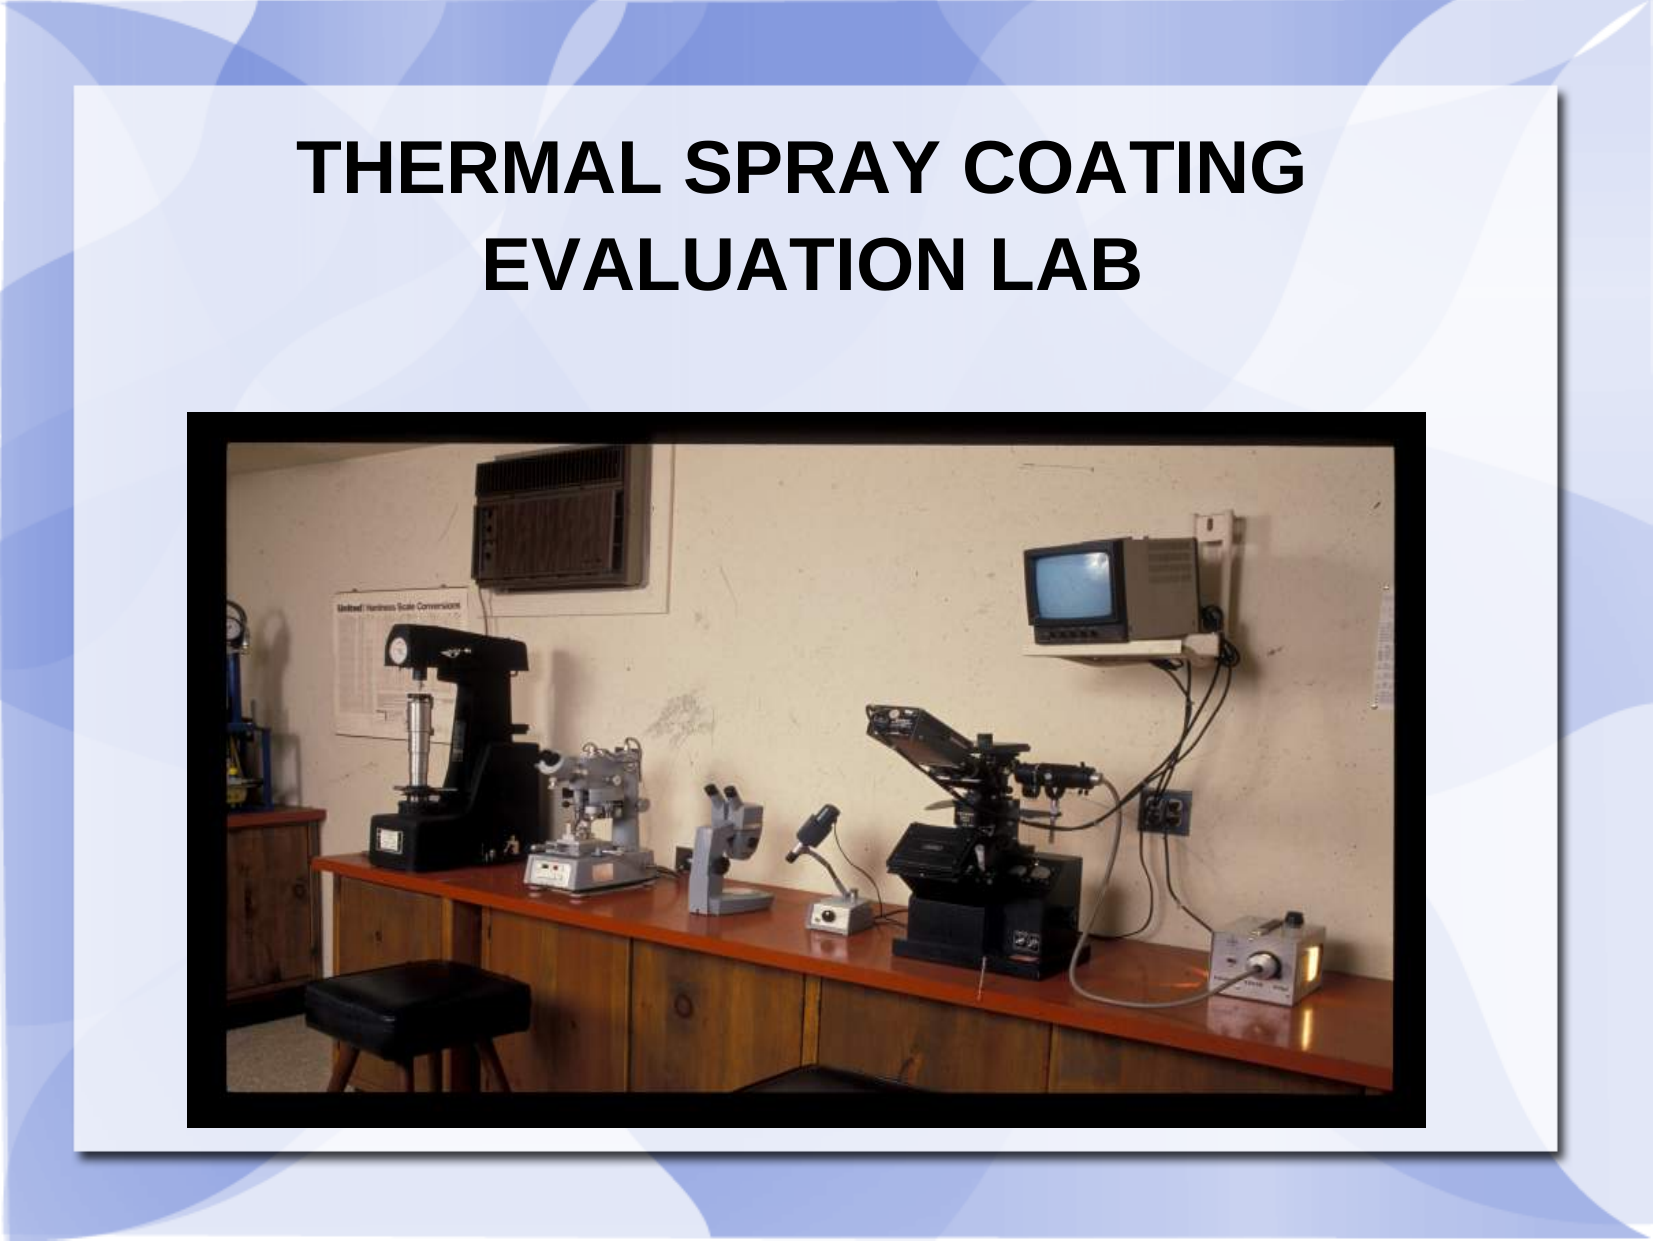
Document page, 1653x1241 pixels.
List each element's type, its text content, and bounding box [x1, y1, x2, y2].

title THERMAL SPRAY COATING EVALUATION LAB [195, 60, 1411, 354]
picture [0, 0, 1653, 1241]
